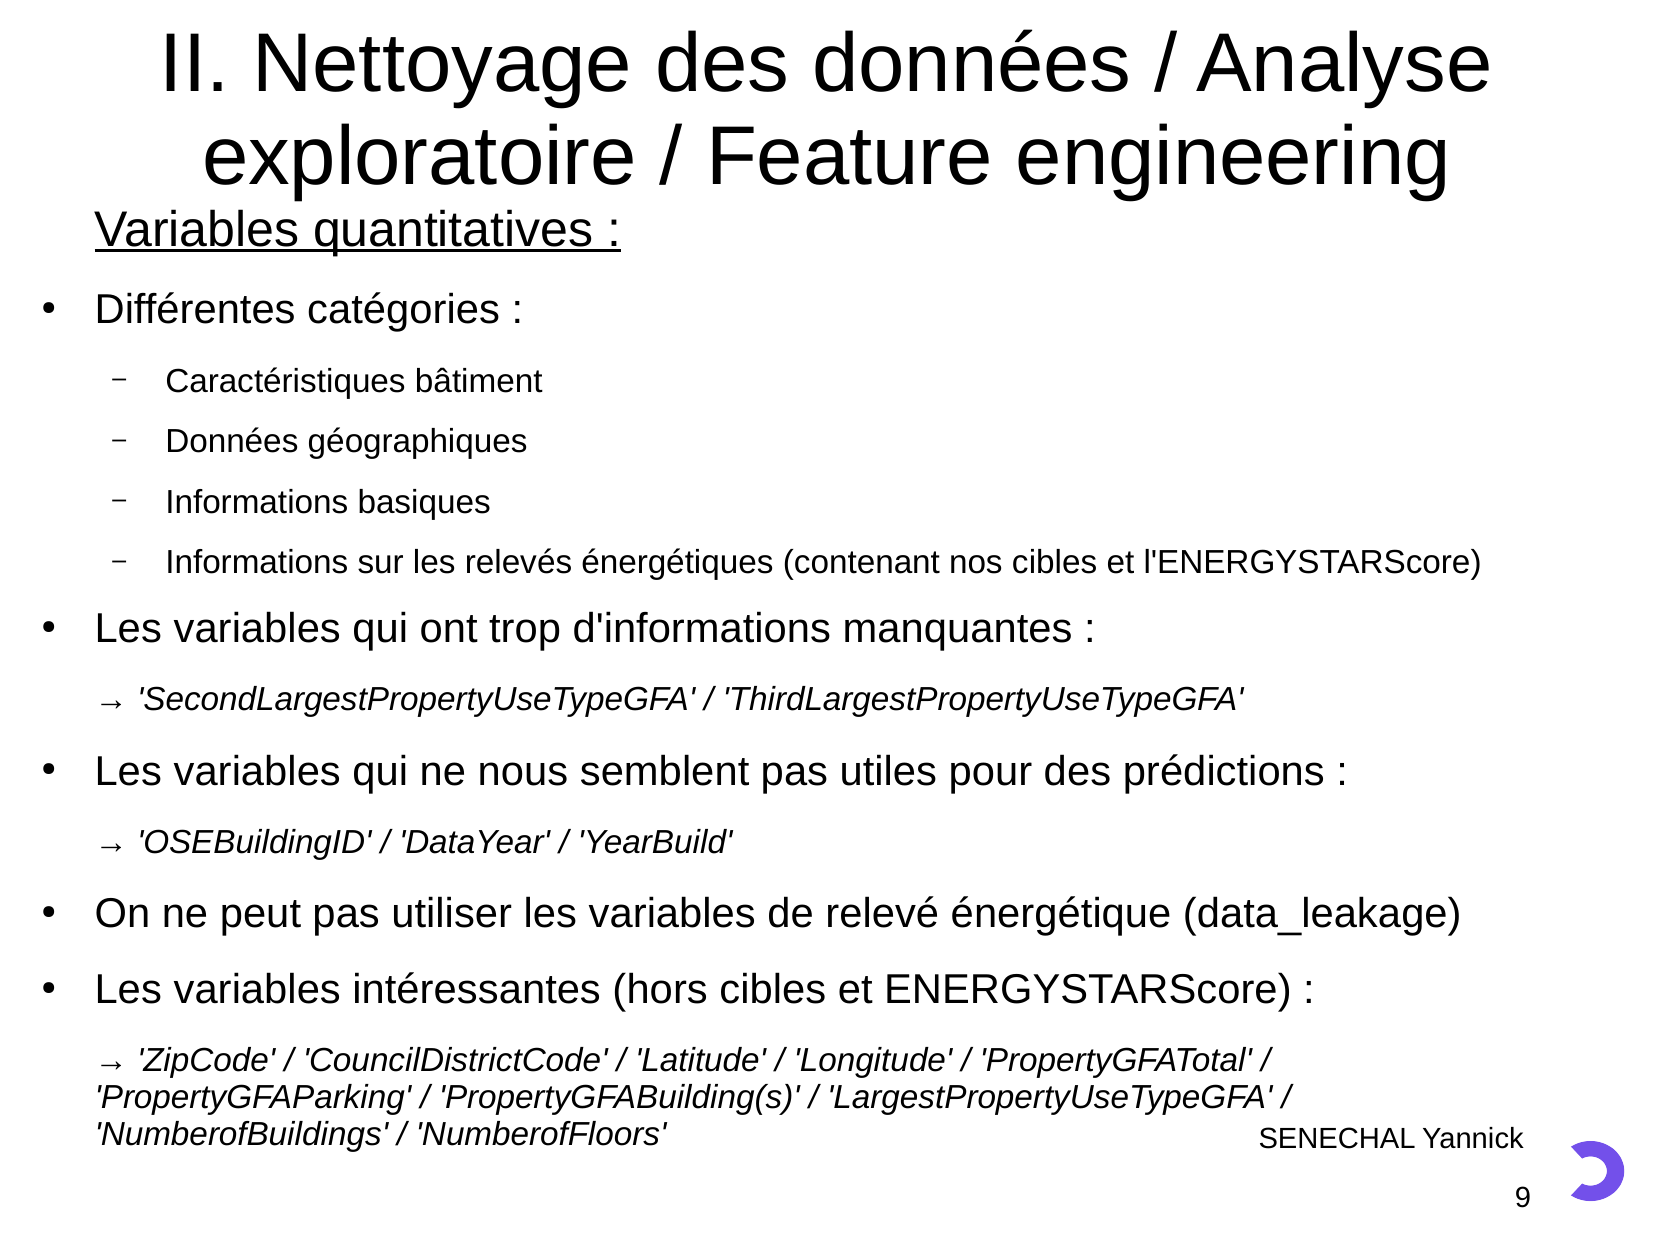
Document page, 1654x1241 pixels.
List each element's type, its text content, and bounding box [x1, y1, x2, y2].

title II. Nettoyage des données / Analyse exploratoire / Feature engineering [82, 5, 1571, 213]
picture [1539, 1125, 1642, 1217]
list Variables quantitatives : Différentes catégories : Caractéristiques bâtiment Données géographiques Informations basiques Informations sur les relevés énergétiques (contenant nos cibles et l'ENERGYSTARScore) Les variables qui ont trop d'informations manquantes : → 'SecondLargestPropertyUseTypeGFA' / 'ThirdLargestPropertyUseTypeGFA' Les variables qui ne nous semblent pas utiles pour des prédictions : → 'OSEBuildingID' / 'DataYear' / 'YearBuild' On ne peut pas utiliser les variables de relevé énergétique (data_leakage) Les variables intéressantes (hors cibles et ENERGYSTARScore) : → 'ZipCode' / 'CouncilDistrictCode' / 'Latitude' / 'Longitude' / 'PropertyGFATotal' / 'PropertyGFAParking' / 'PropertyGFABuilding(s)' / 'LargestPropertyUseTypeGFA' / 'NumberofBuildings' / 'NumberofFloors' [23, 200, 1512, 1241]
